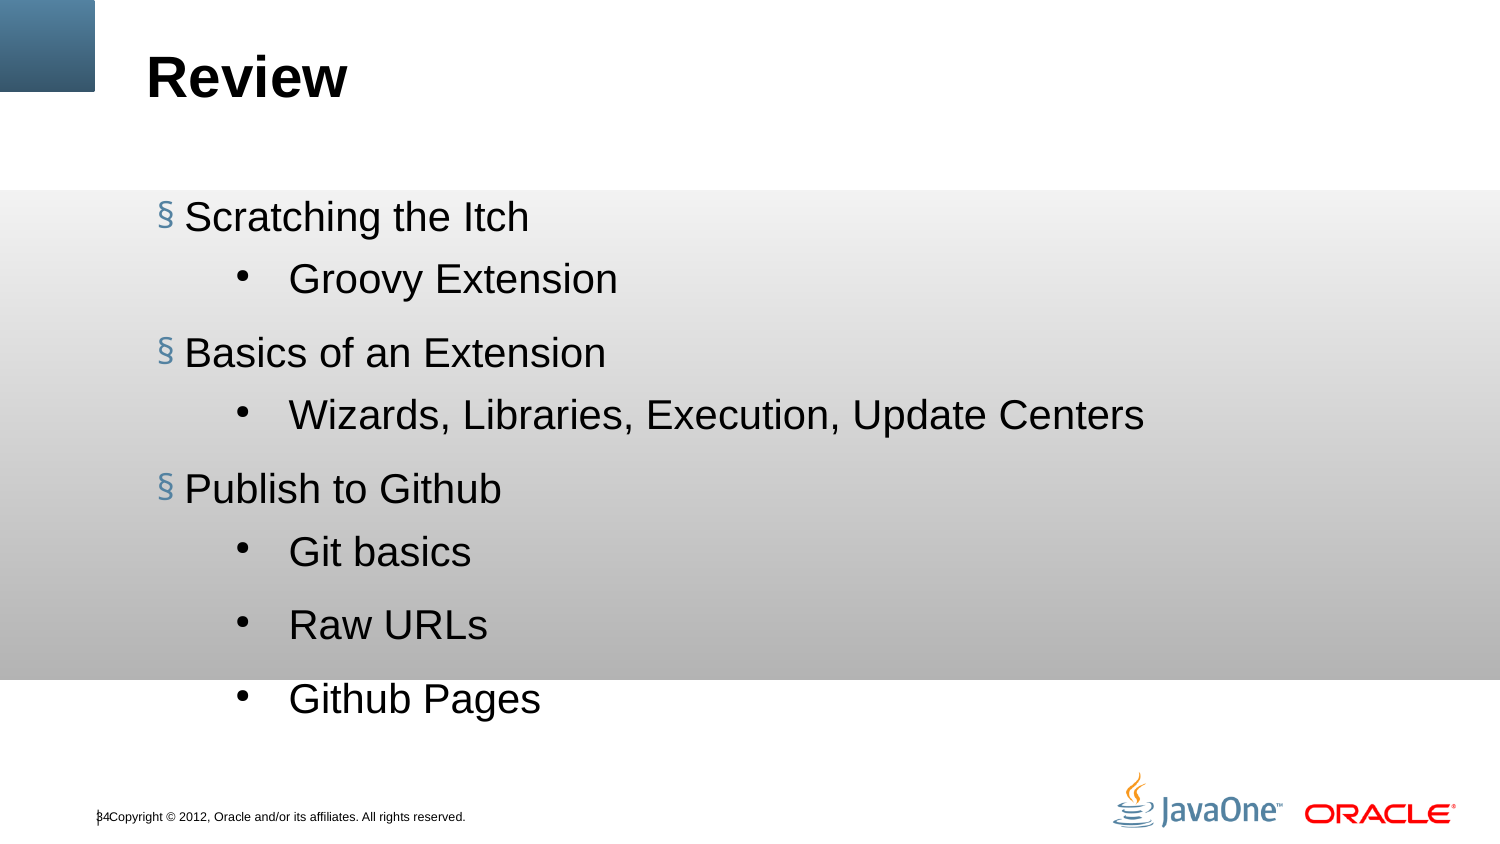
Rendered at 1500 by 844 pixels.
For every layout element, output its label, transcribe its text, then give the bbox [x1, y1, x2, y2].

picture [1095, 754, 1469, 844]
title Review [132, 40, 1407, 166]
list Scratching the Itch Groovy Extension Basics of an Extension Wizards, Libraries, Execution, Update Centers Publish to Github Git basics Raw URLs Github Pages [132, 182, 1407, 751]
